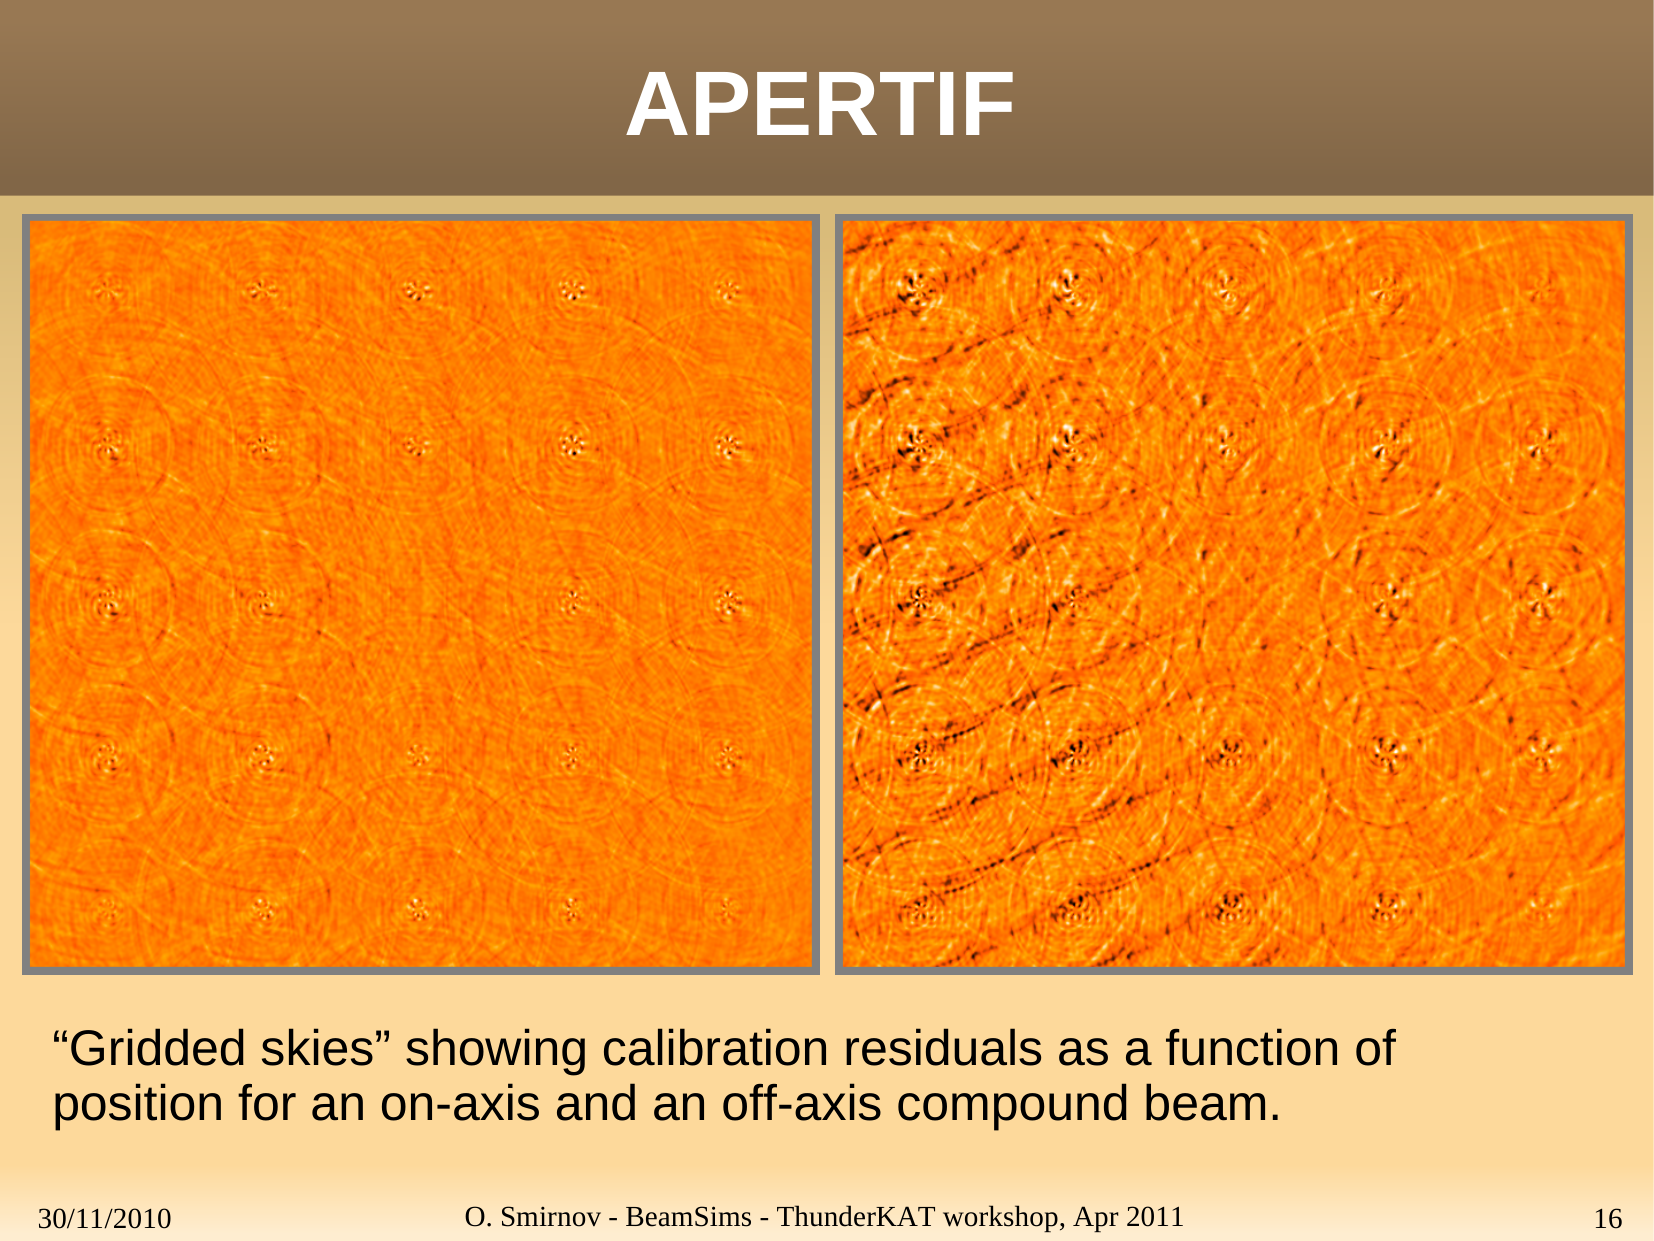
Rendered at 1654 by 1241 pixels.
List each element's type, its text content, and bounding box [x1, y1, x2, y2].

text_box “Gridded skies” showing calibration residuals as a function of position for an on-axis and an off-axis compound beam. [37, 1012, 1576, 1139]
picture [0, 0, 1654, 1241]
title APERTIF [76, 7, 1565, 200]
